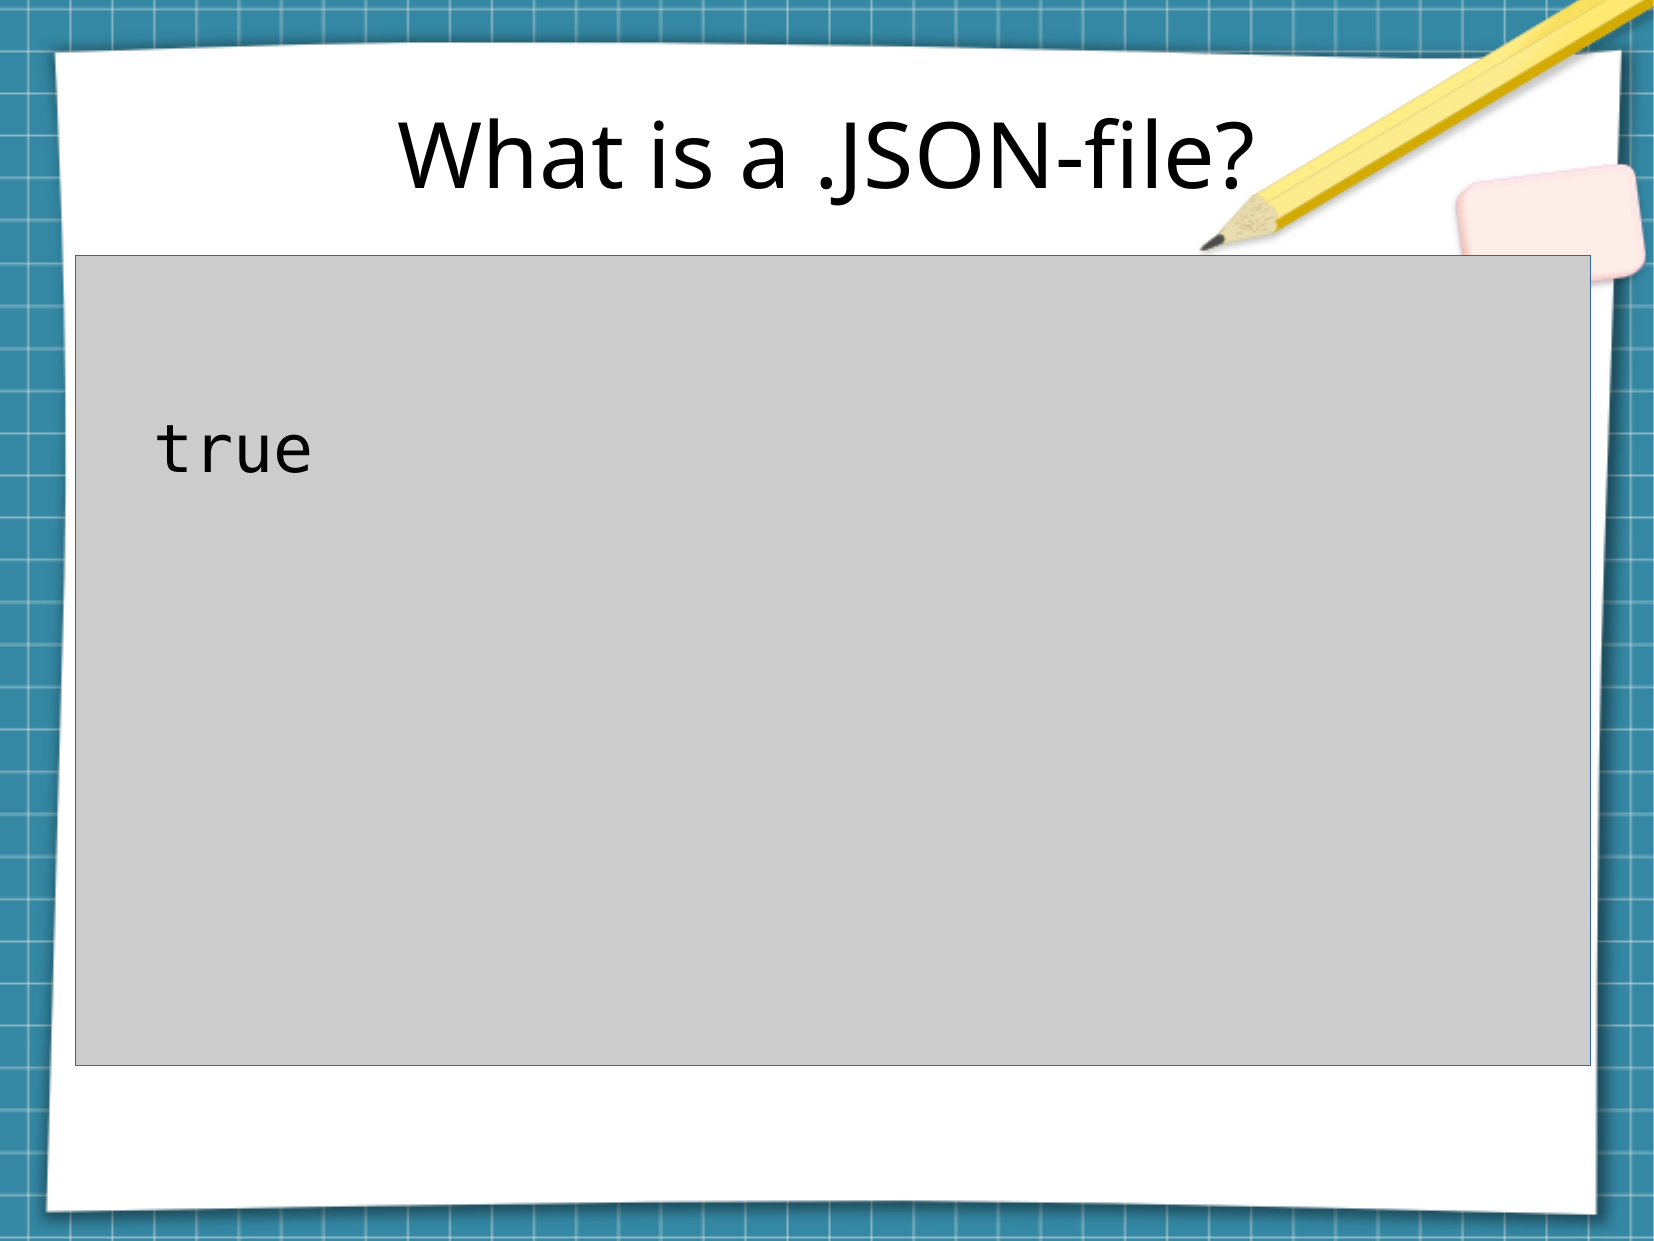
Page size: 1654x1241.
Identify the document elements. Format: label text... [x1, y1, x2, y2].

title What is a .JSON-file? [82, 49, 1571, 257]
list true [82, 290, 1571, 1010]
picture [0, 0, 1654, 1241]
text_box [75, 255, 1591, 1066]
